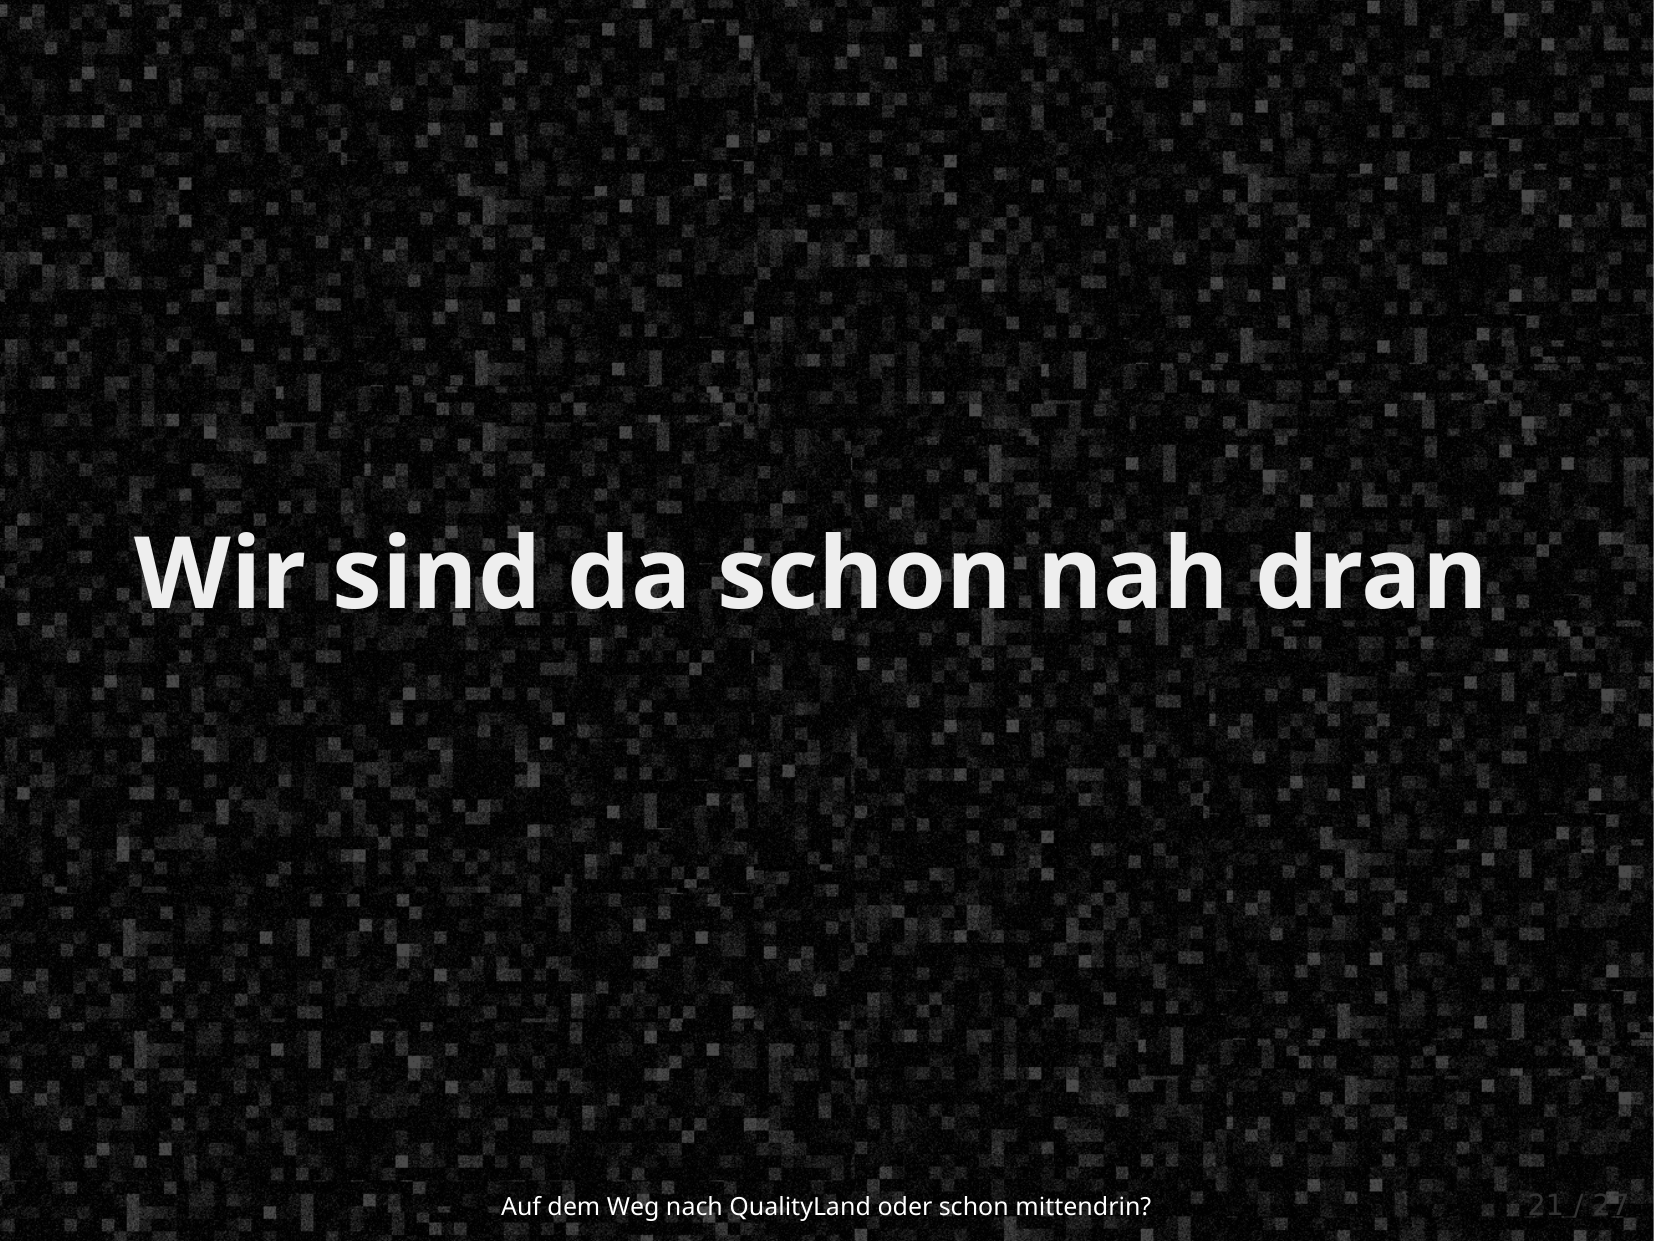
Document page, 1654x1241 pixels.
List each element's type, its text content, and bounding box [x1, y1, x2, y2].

title Wir sind da schon nah dran [118, 470, 1506, 669]
picture [0, 0, 1654, 1241]
